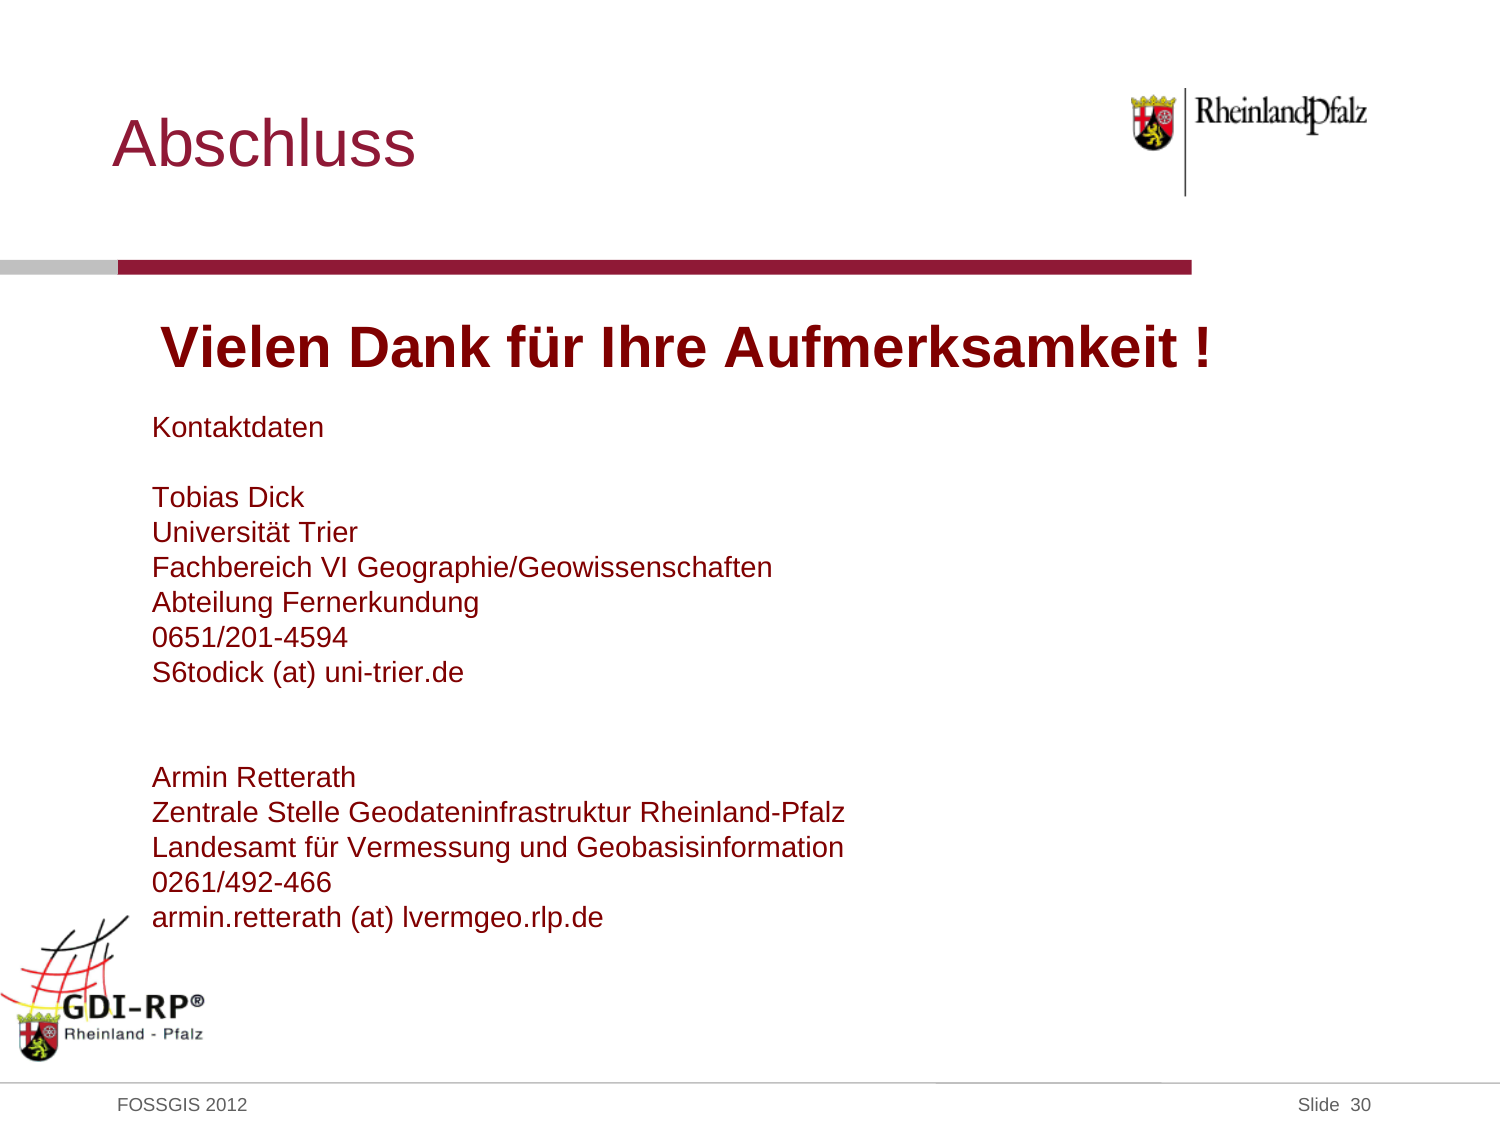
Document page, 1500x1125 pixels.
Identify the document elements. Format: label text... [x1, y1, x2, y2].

text_box Kontaktdaten Tobias Dick Universität Trier Fachbereich VI Geographie/Geowissenschaften Abteilung Fernerkundung 0651/201-4594 S6todick (at) uni-trier.de Armin Retterath Zentrale Stelle Geodateninfrastruktur Rheinland-Pfalz Landesamt für Vermessung und Geobasisinformation 0261/492-466 armin.retterath (at) lvermgeo.rlp.de [137, 401, 863, 941]
picture [1131, 88, 1447, 198]
picture [0, 915, 207, 1063]
title Abschluss [112, 63, 1071, 224]
text_box Vielen Dank für Ihre Aufmerksamkeit ! [145, 301, 1359, 387]
